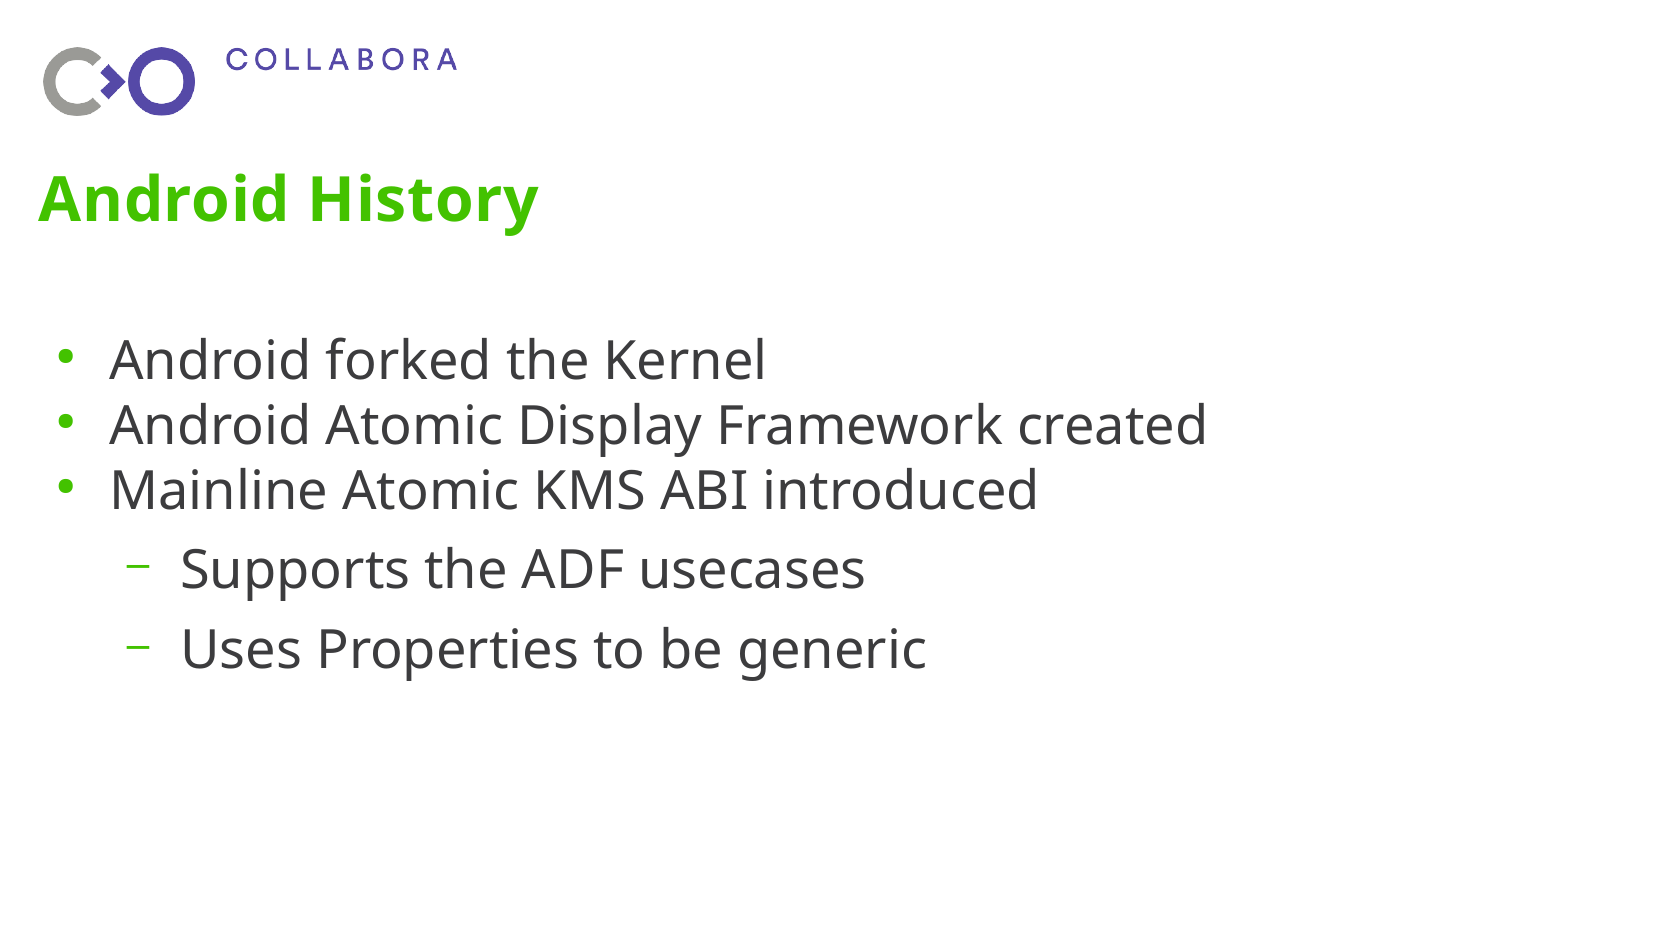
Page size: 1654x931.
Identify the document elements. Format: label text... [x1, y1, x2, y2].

title Android History [38, 159, 1614, 216]
picture [43, 47, 457, 116]
list Android forked the Kernel Android Atomic Display Framework created Mainline Atomic KMS ABI introduced Supports the ADF usecases Uses Properties to be generic [38, 325, 1614, 581]
